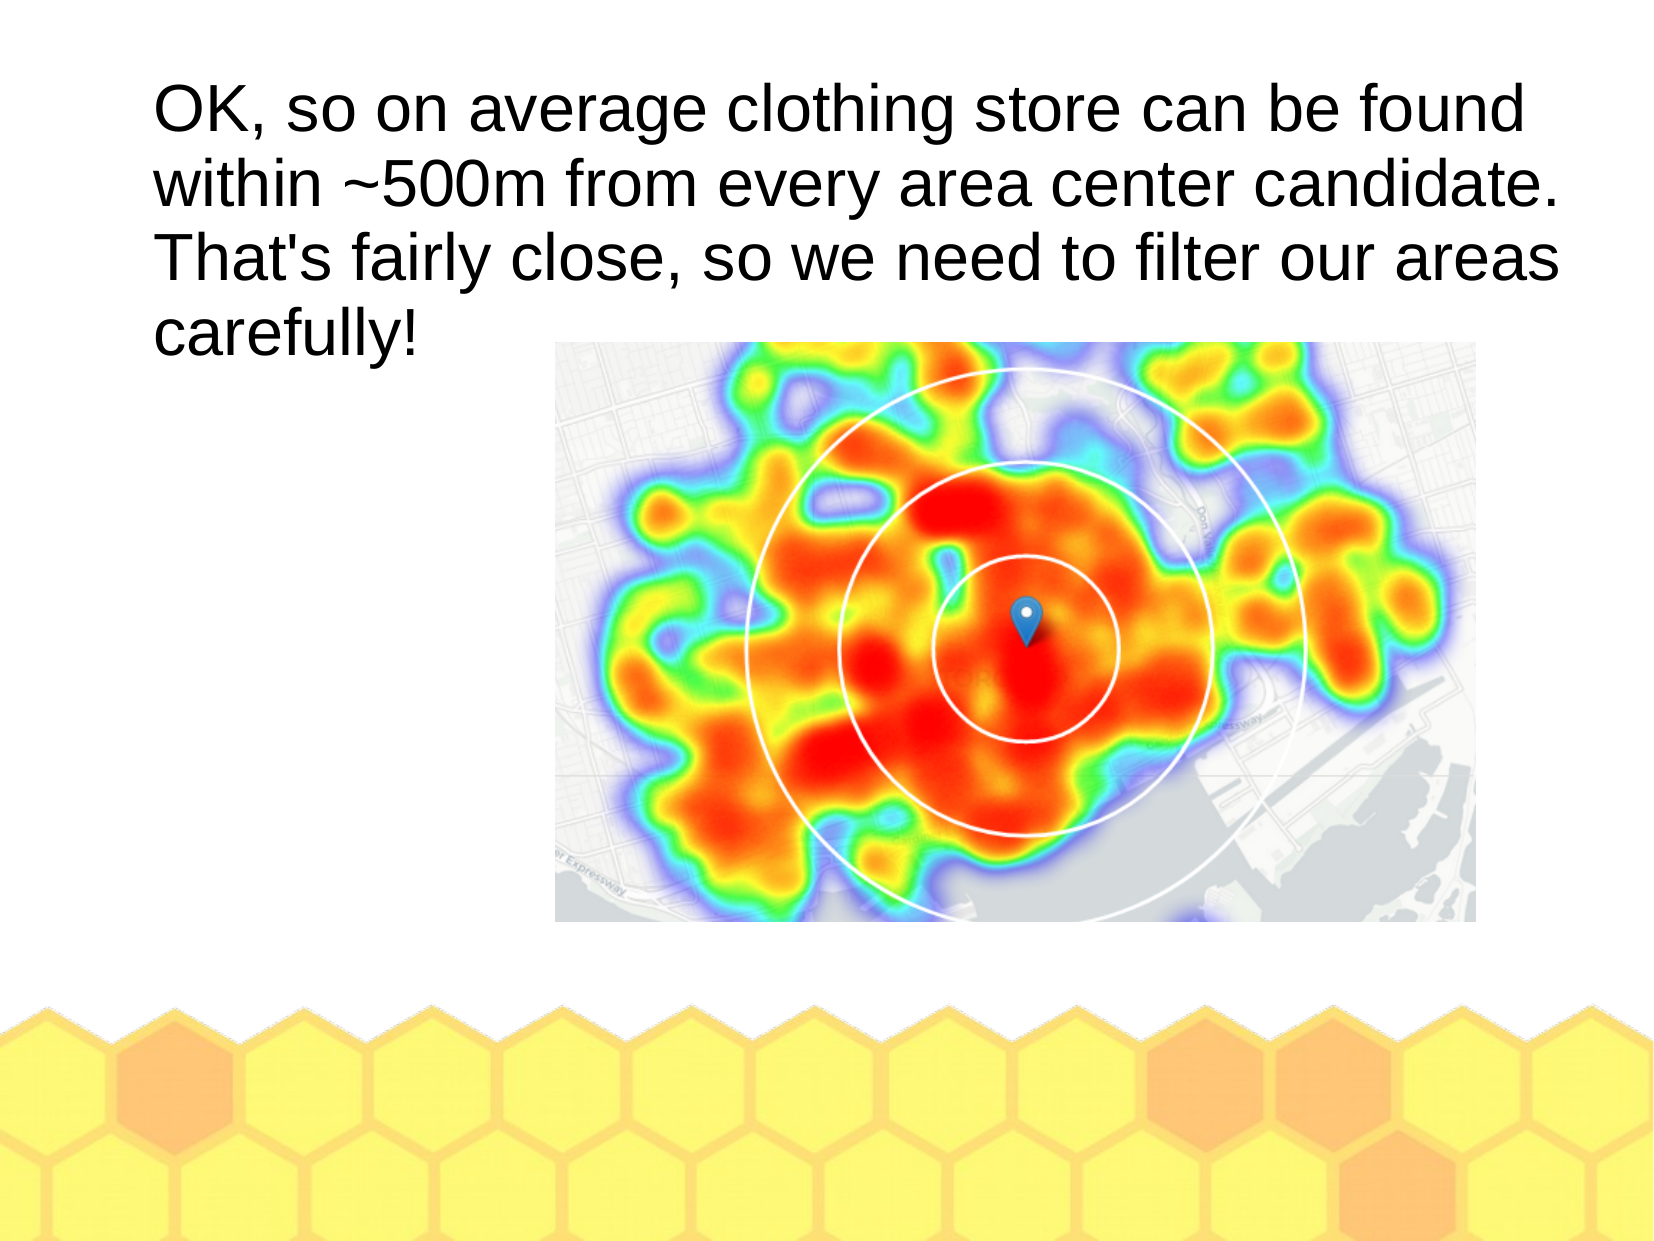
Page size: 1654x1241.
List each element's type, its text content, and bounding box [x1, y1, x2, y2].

list OK, so on average clothing store can be found within ~500m from every area center candidate. That's fairly close, so we need to filter our areas carefully! [82, 70, 1571, 1010]
picture [0, 1001, 1654, 1241]
picture [555, 342, 1476, 922]
